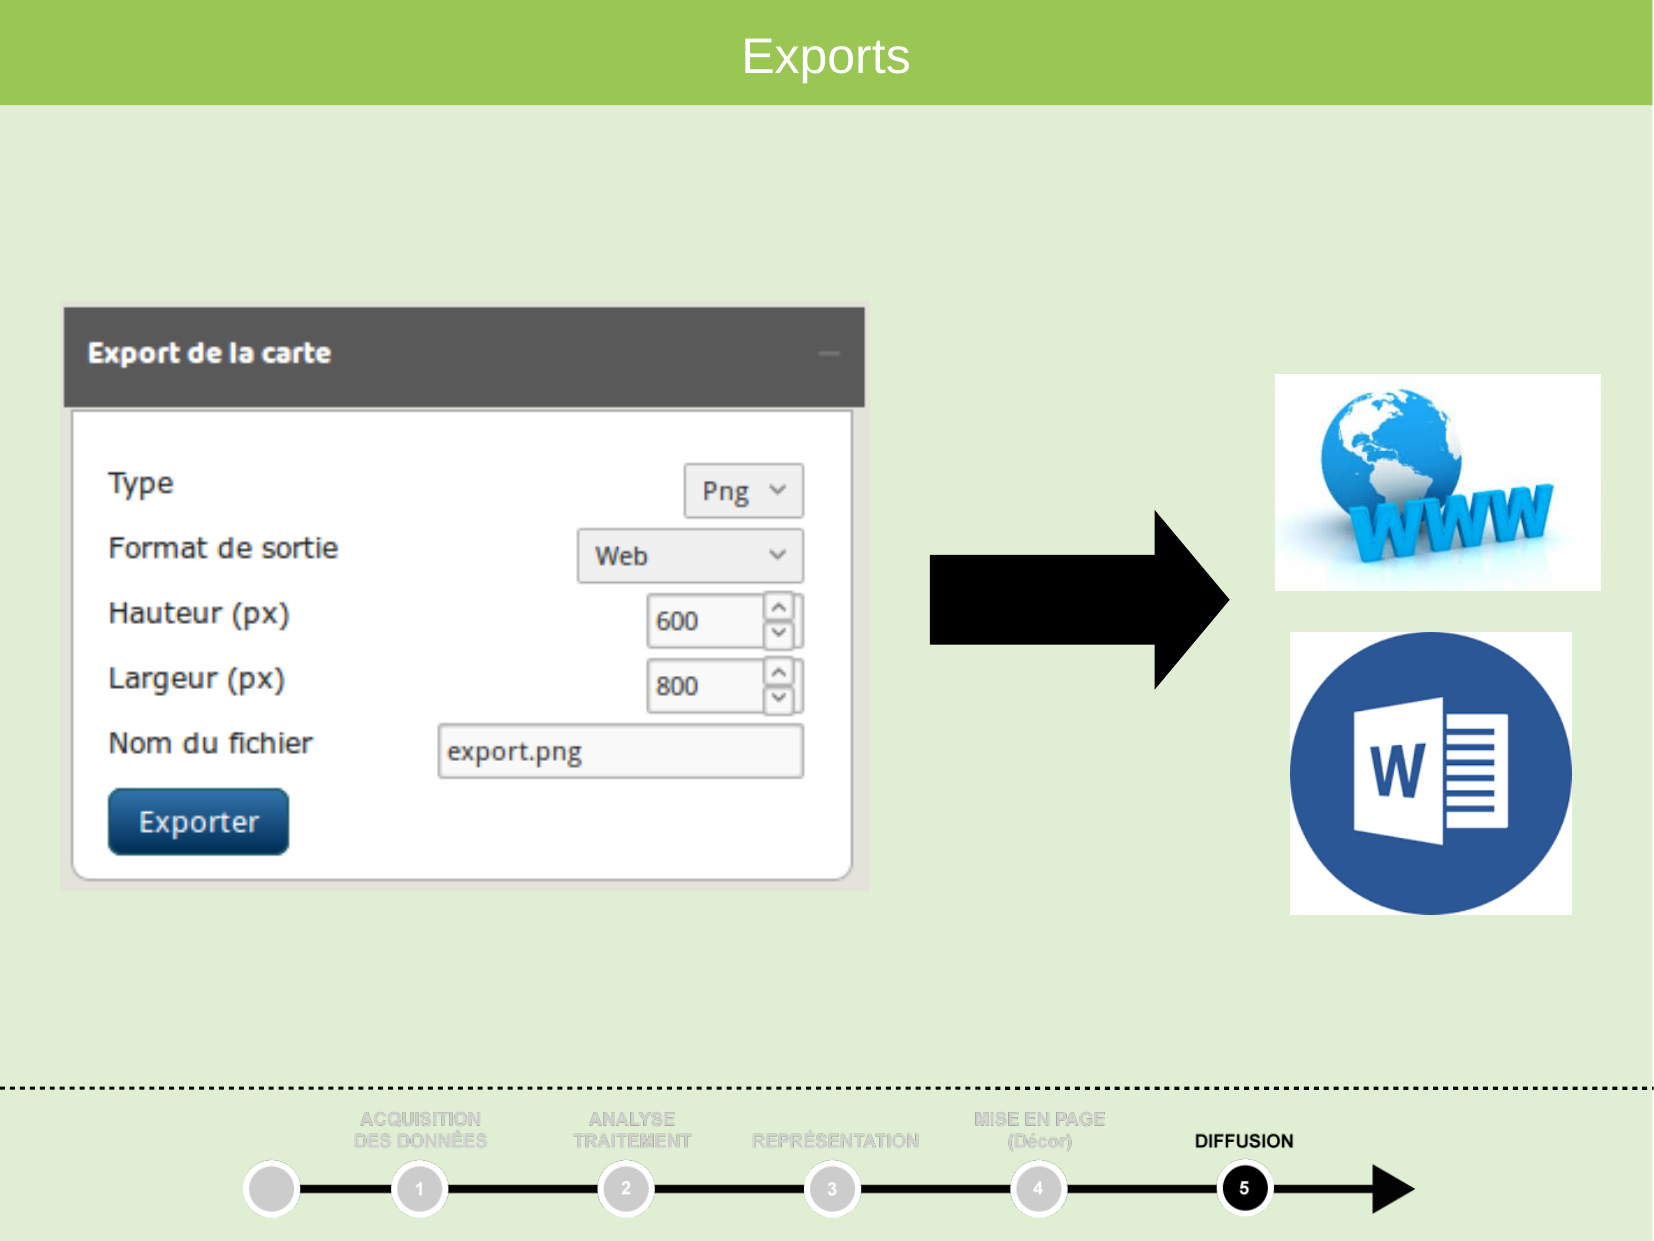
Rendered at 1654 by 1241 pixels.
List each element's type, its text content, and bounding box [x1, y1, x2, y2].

picture [1275, 374, 1601, 591]
picture [243, 1109, 1415, 1218]
picture [60, 301, 870, 892]
text_box [929, 509, 1230, 690]
text_box Exports [82, 19, 1570, 88]
picture [1290, 632, 1572, 915]
